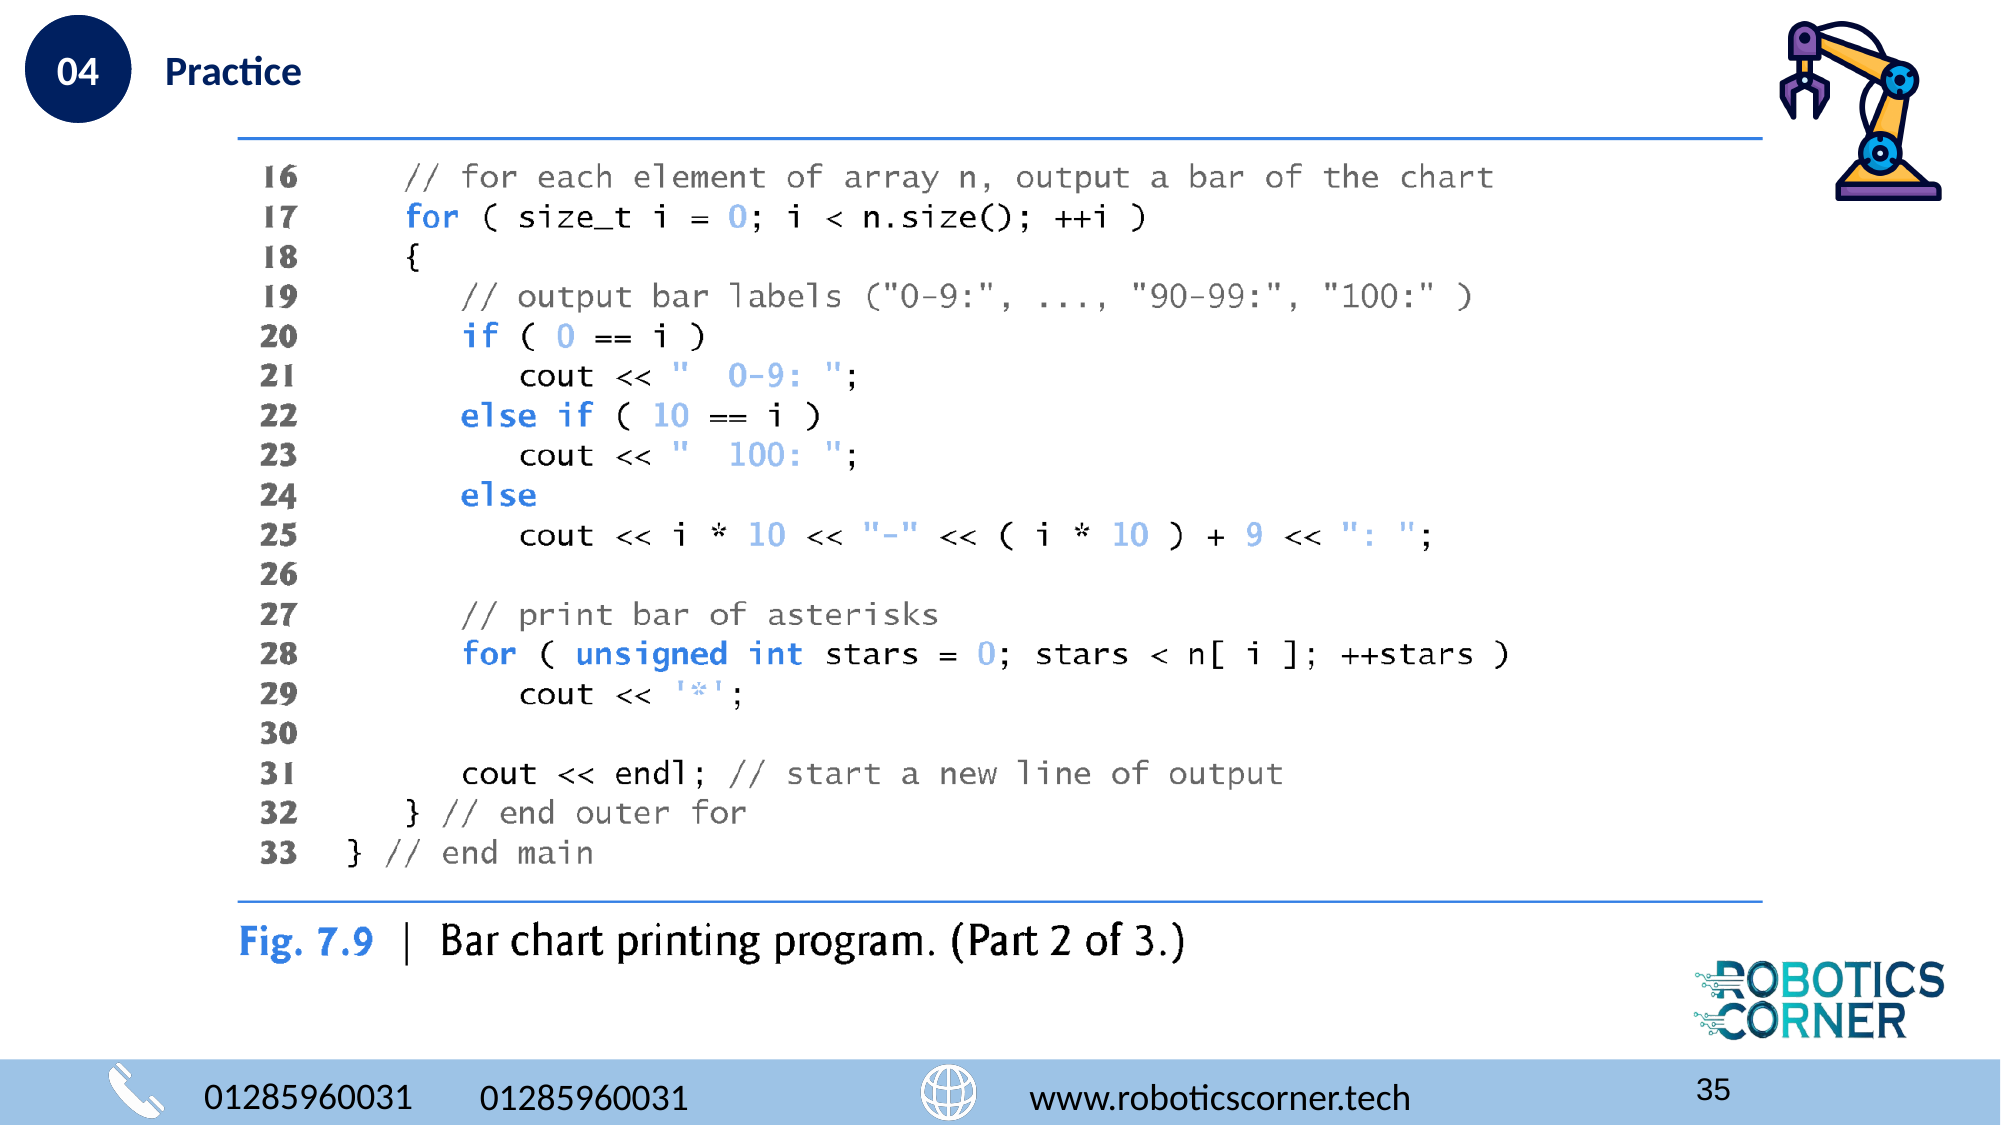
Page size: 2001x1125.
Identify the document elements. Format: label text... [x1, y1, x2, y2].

picture [237, 137, 1953, 1125]
picture [915, 1059, 981, 1125]
picture [103, 1057, 170, 1124]
text_box 04 [22, 12, 134, 126]
text_box <number> [1681, 1065, 1861, 1115]
picture [1771, 21, 1950, 201]
text_box Practice [150, 36, 622, 101]
